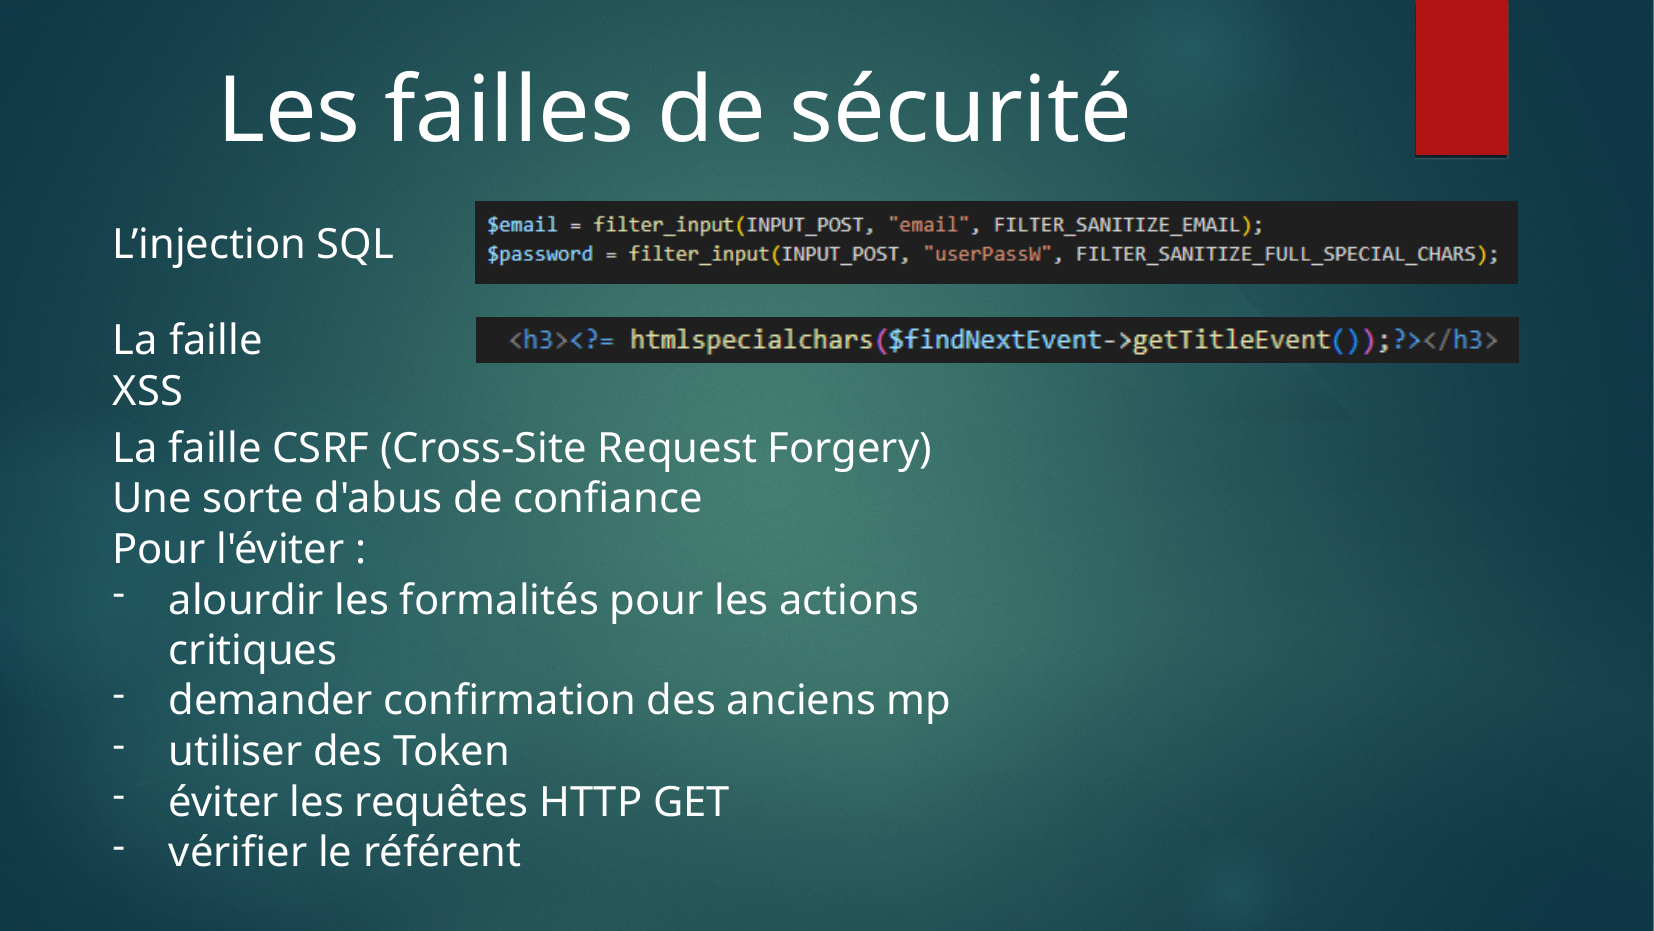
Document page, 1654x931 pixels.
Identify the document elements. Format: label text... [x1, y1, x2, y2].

text_box L’injection SQL​ [98, 209, 475, 274]
text_box La faille XSS [98, 305, 358, 413]
text_box Les failles de sécurité [90, 42, 1261, 168]
picture [0, 0, 1654, 931]
text_box La faille CSRF (Cross-Site Request Forgery) Une sorte d'abus de confiance Pour l'éviter : alourdir les formalités pour les actions critiques demander confirmation des anciens mp utiliser des Token éviter les requêtes HTTP GET vérifier le référent [97, 413, 1024, 883]
